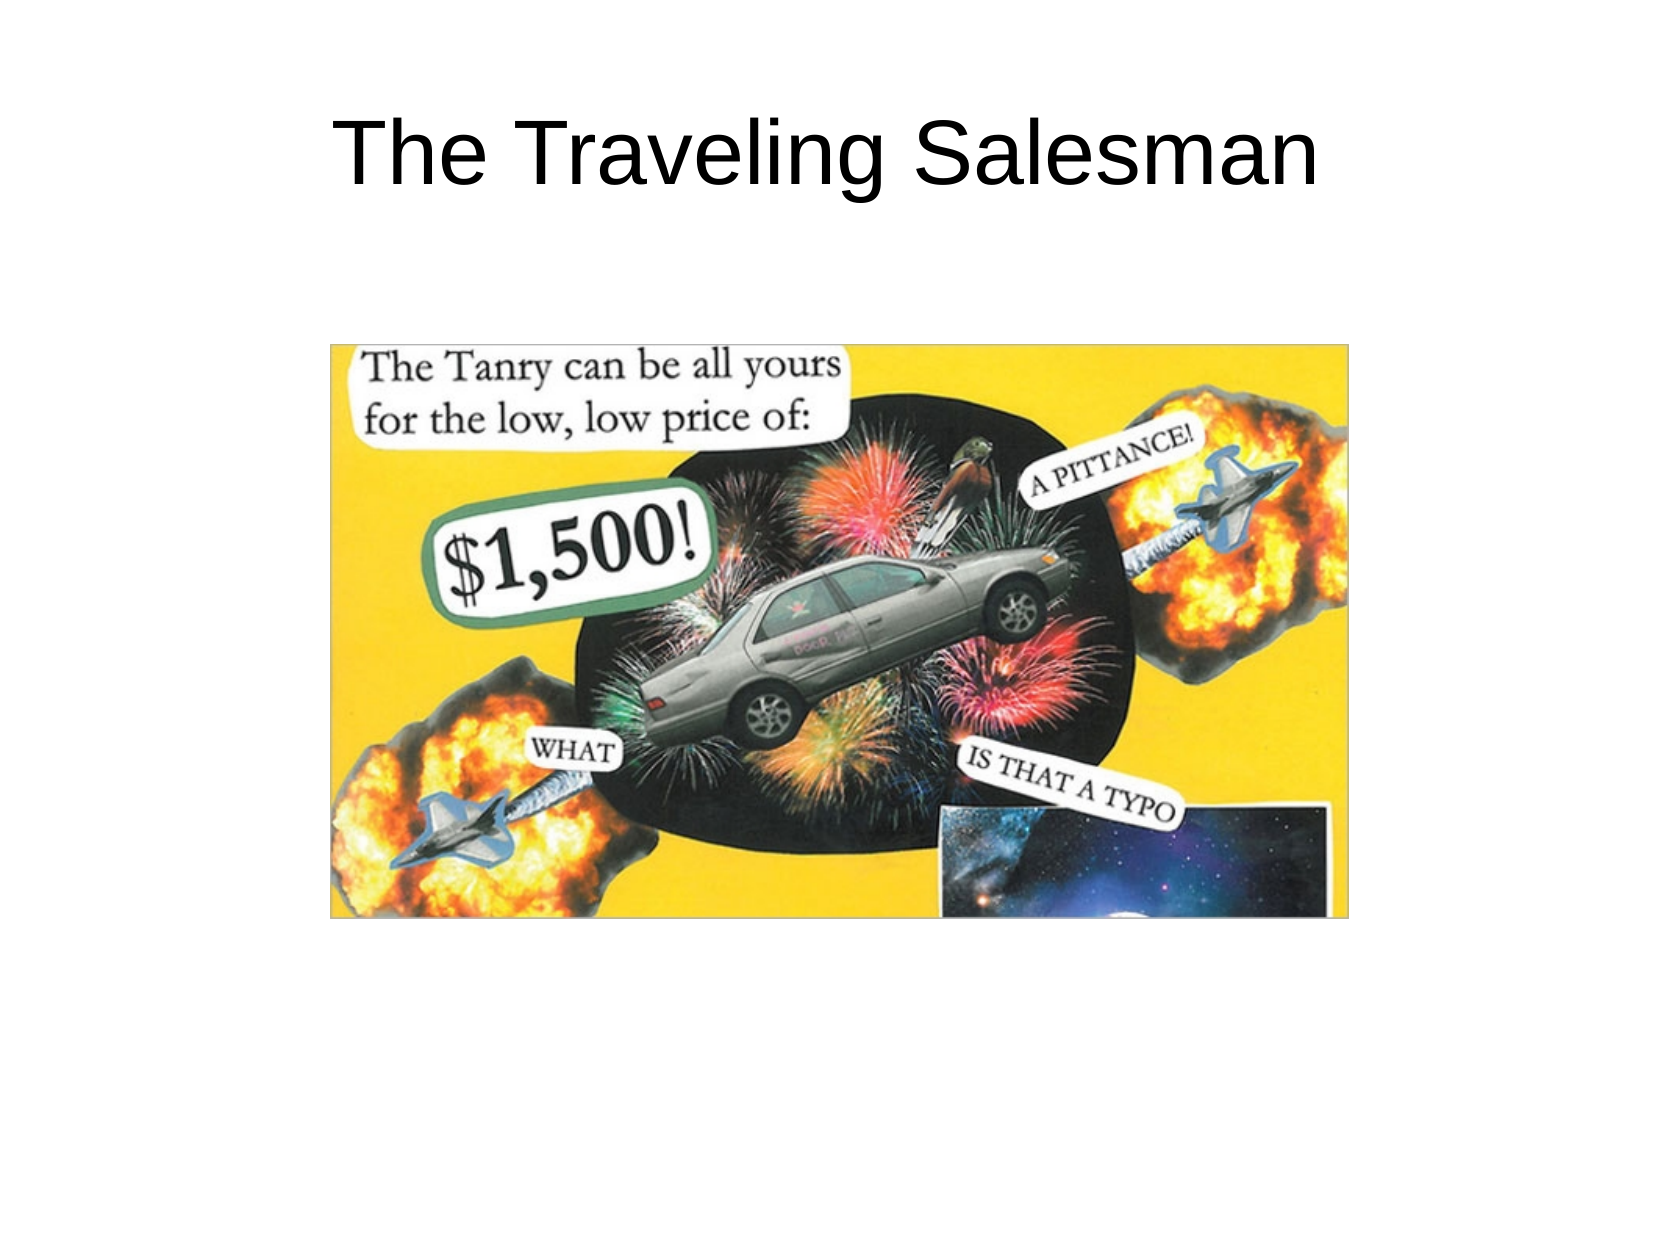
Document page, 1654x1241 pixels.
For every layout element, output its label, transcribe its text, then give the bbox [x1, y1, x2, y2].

title The Traveling Salesman [82, 49, 1571, 257]
picture [330, 344, 1349, 919]
